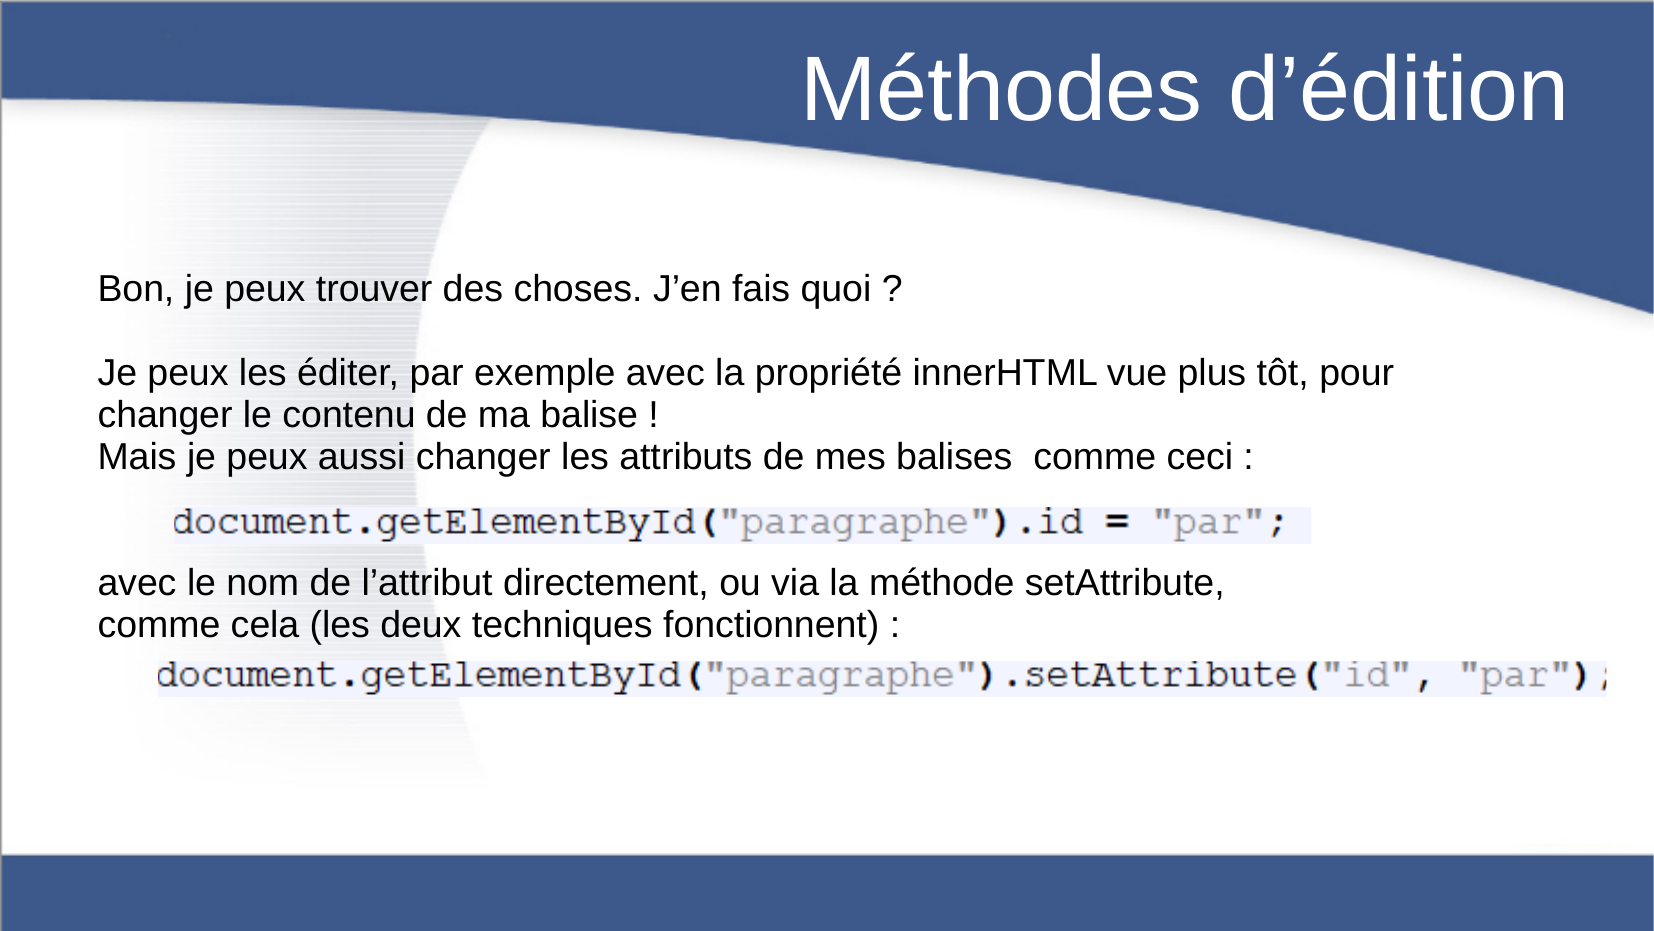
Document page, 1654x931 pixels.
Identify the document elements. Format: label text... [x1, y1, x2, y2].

text_box Bon, je peux trouver des choses. J’en fais quoi ? Je peux les éditer, par exemple avec la propriété innerHTML vue plus tôt, pour changer le contenu de ma balise ! Mais je peux aussi changer les attributs de mes balises comme ceci : avec le nom de l’attribut directement, ou via la méthode setAttribute, comme cela (les deux techniques fonctionnent) : [82, 259, 1548, 745]
title Méthodes d’édition [82, 37, 1571, 193]
picture [0, 0, 1654, 931]
